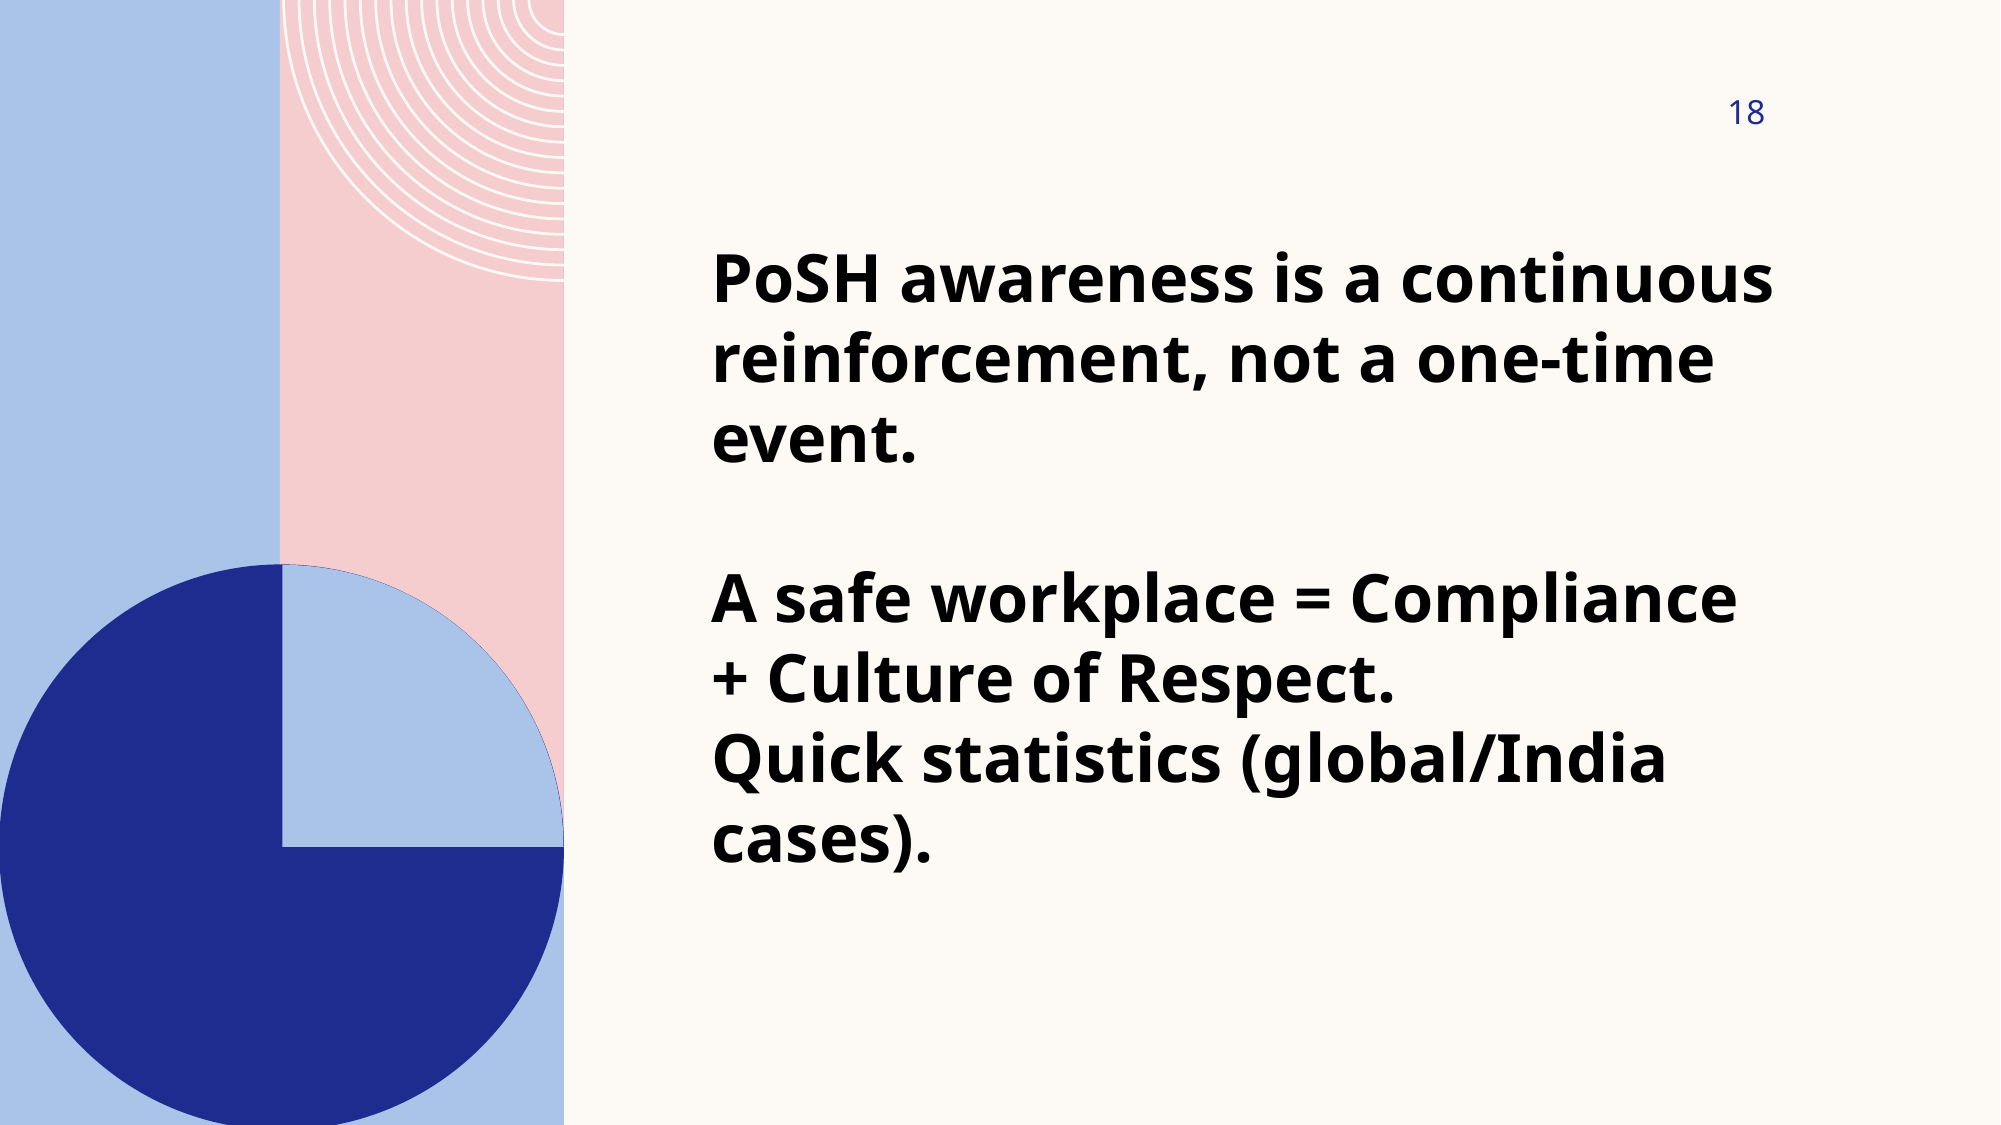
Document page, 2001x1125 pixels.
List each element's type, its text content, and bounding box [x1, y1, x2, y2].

text_box [1712, 75, 1875, 153]
text_box PoSH awareness is a continuous reinforcement, not a one-time event. A safe workplace = Compliance + Culture of Respect. Quick statistics (global/India cases). [696, 228, 1792, 809]
